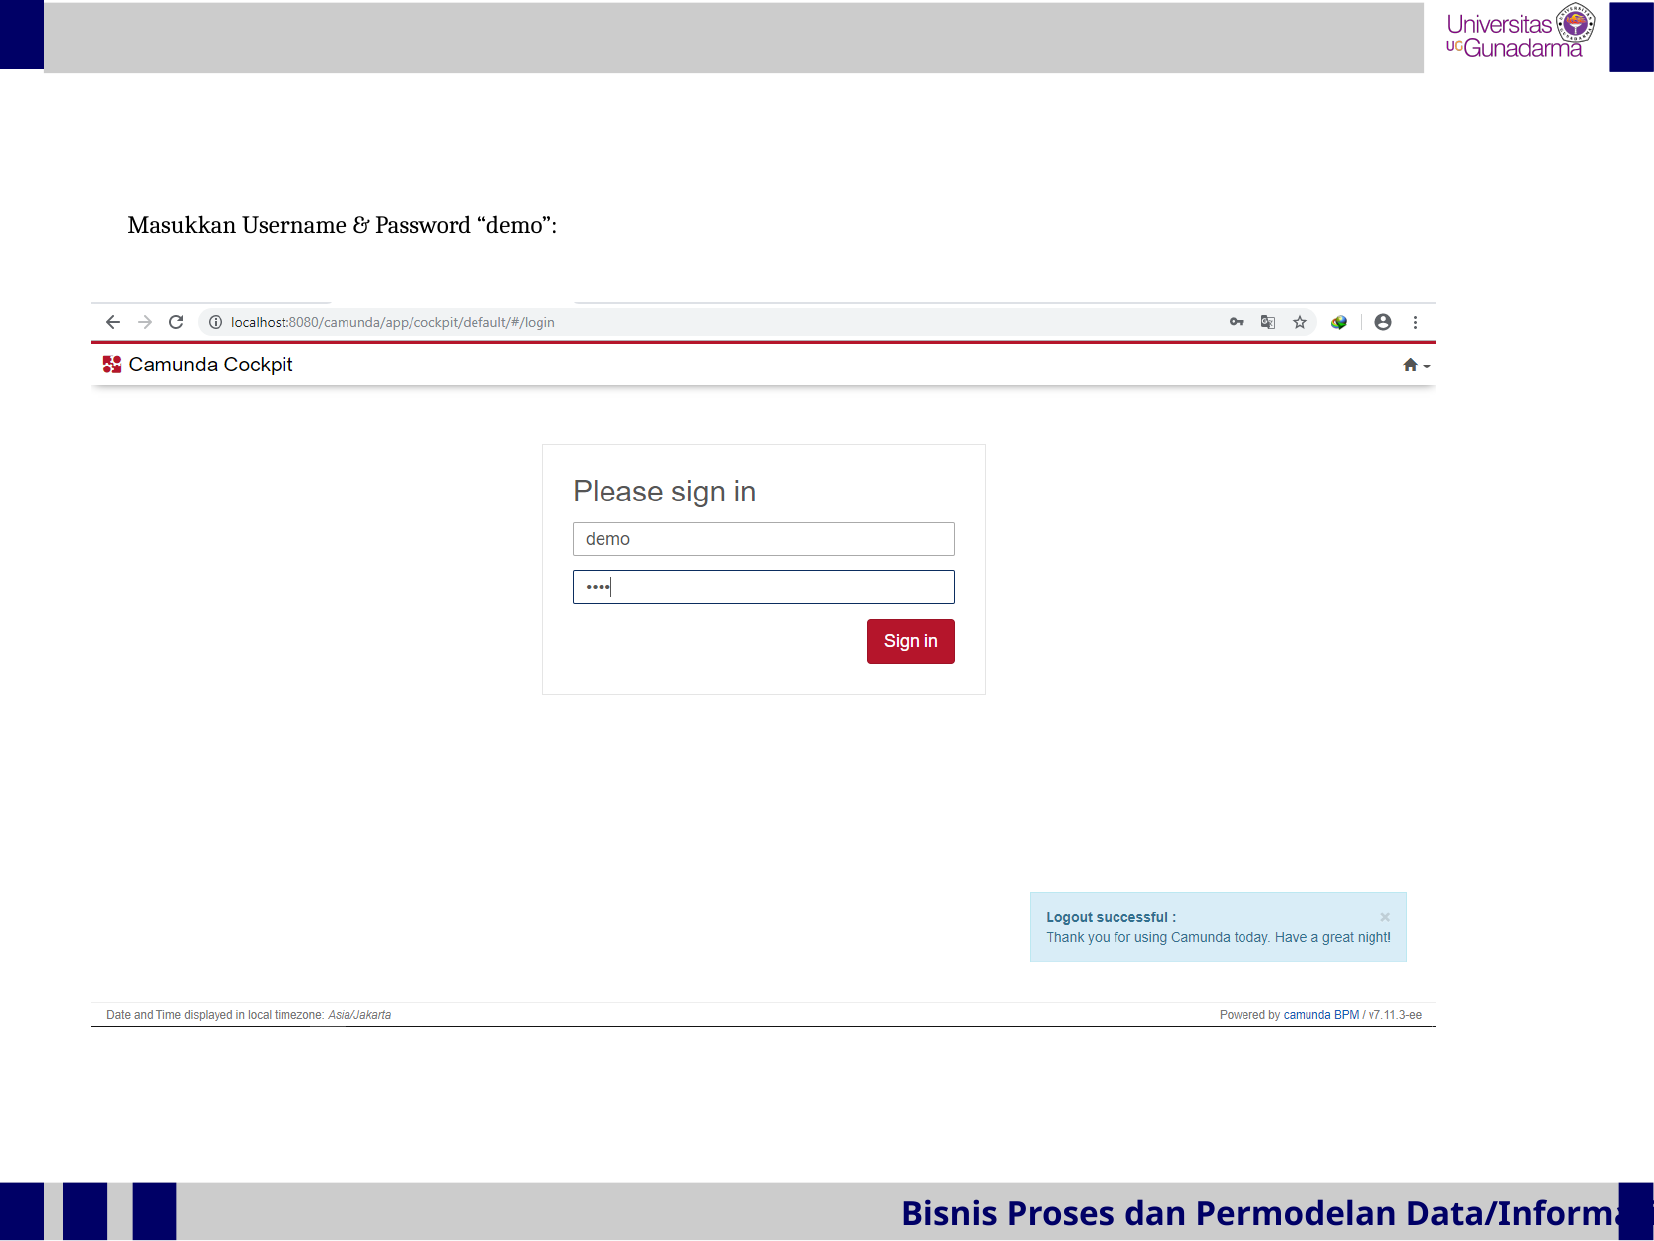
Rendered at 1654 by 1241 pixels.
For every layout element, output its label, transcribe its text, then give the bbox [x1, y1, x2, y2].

picture [91, 302, 1436, 1027]
list Masukkan Username & Password “demo”: [14, 210, 1630, 1171]
picture [1437, 2, 1610, 62]
